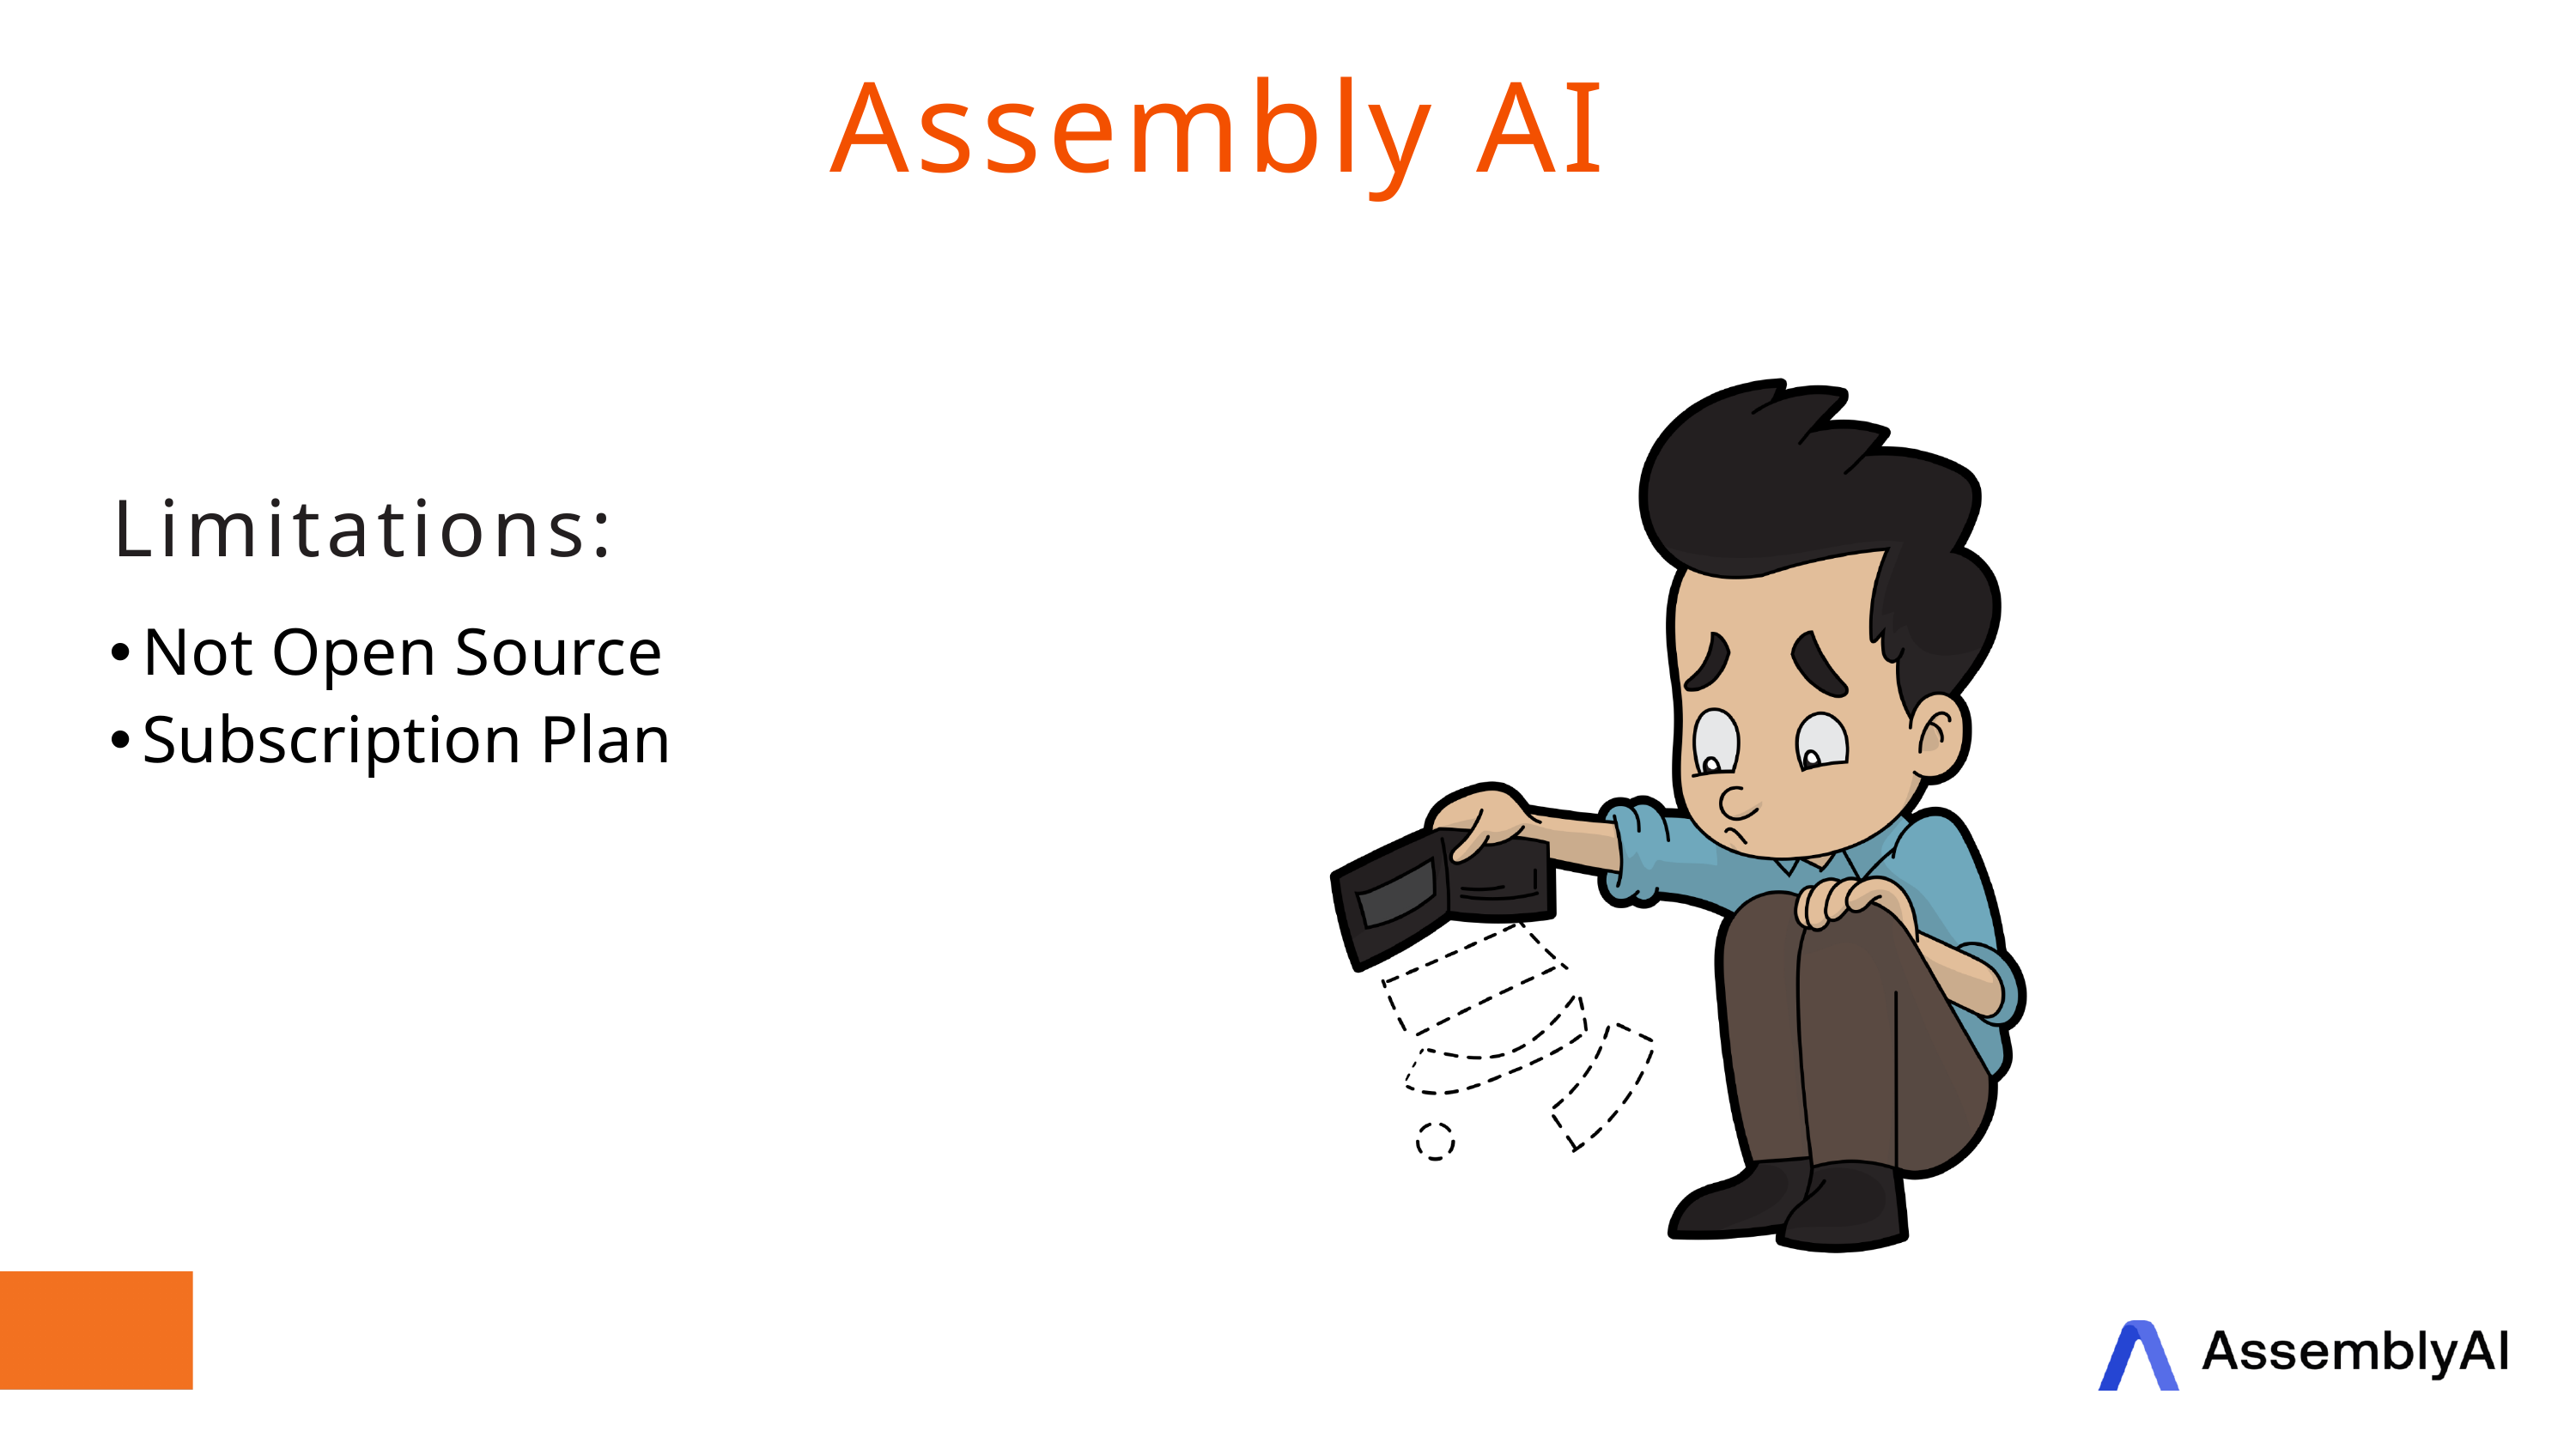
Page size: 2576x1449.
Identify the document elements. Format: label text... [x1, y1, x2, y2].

picture [1285, 355, 2507, 1449]
text_box Limitations: [99, 482, 1326, 590]
text_box [0, 1271, 193, 1449]
text_box Not Open Source Subscription Plan [96, 613, 1636, 822]
text_box Assembly AI [264, 47, 2172, 197]
